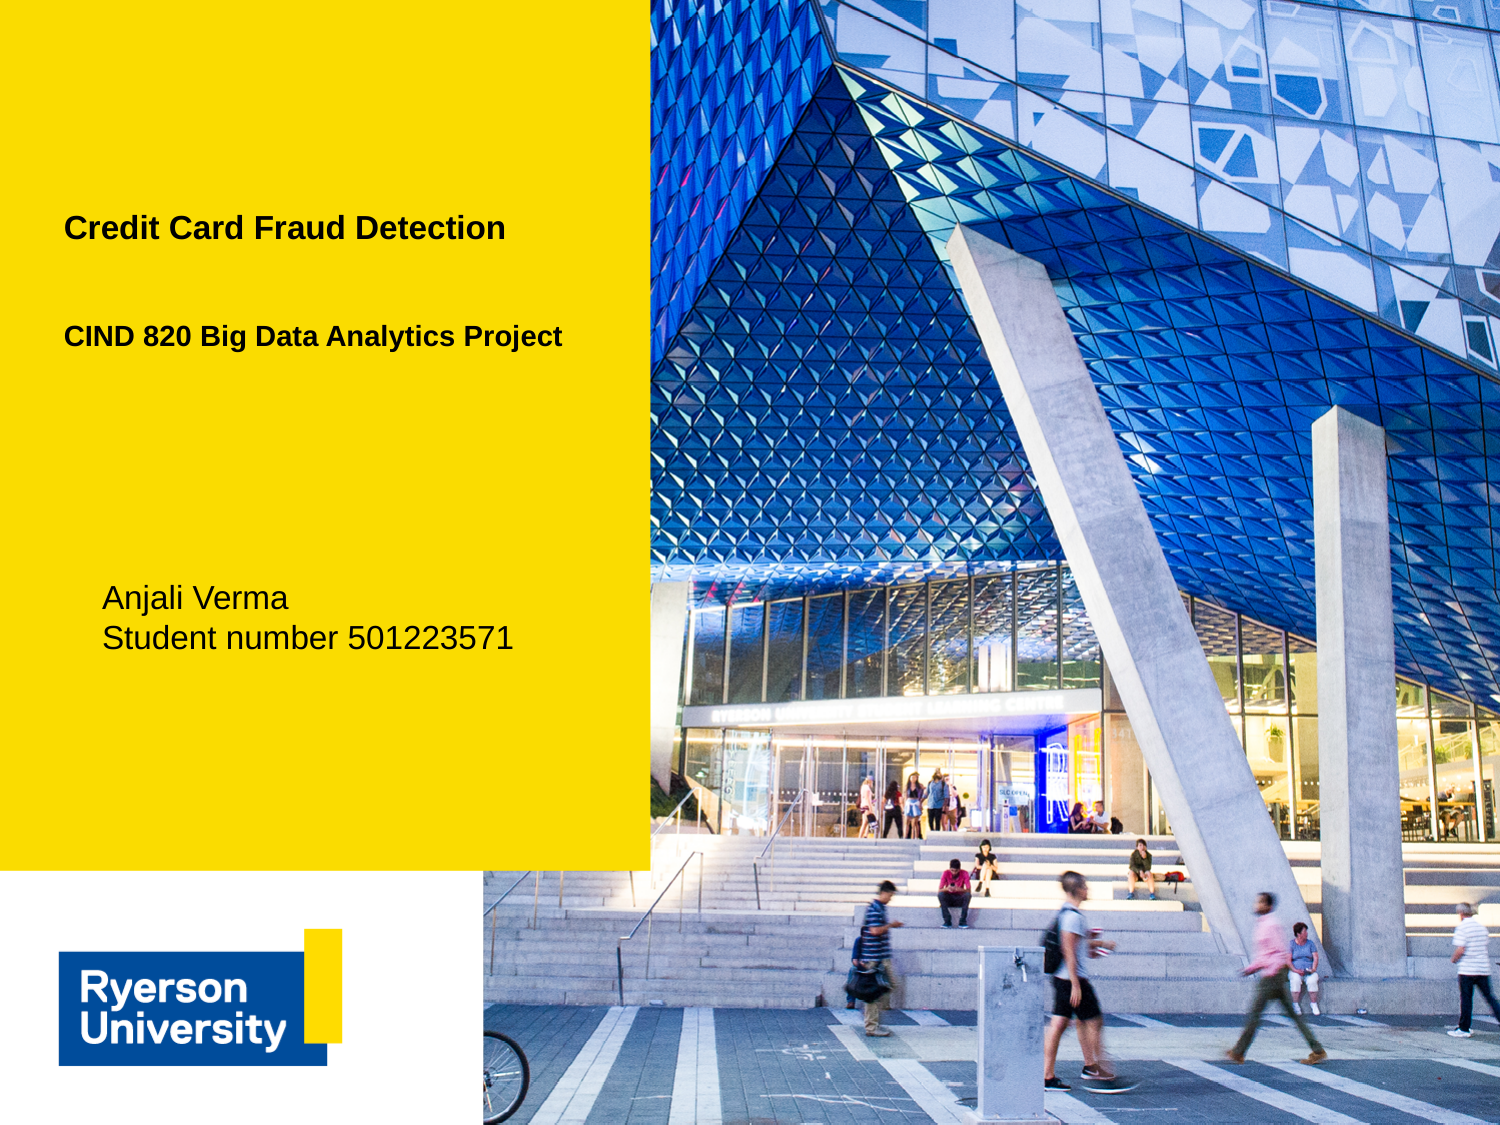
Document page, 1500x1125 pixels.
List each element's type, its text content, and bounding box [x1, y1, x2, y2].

title Credit Card Fraud Detection CIND 820 Big Data Analytics Project [48, 26, 643, 516]
subtitle Anjali Verma Student number 501223571 [87, 562, 533, 739]
